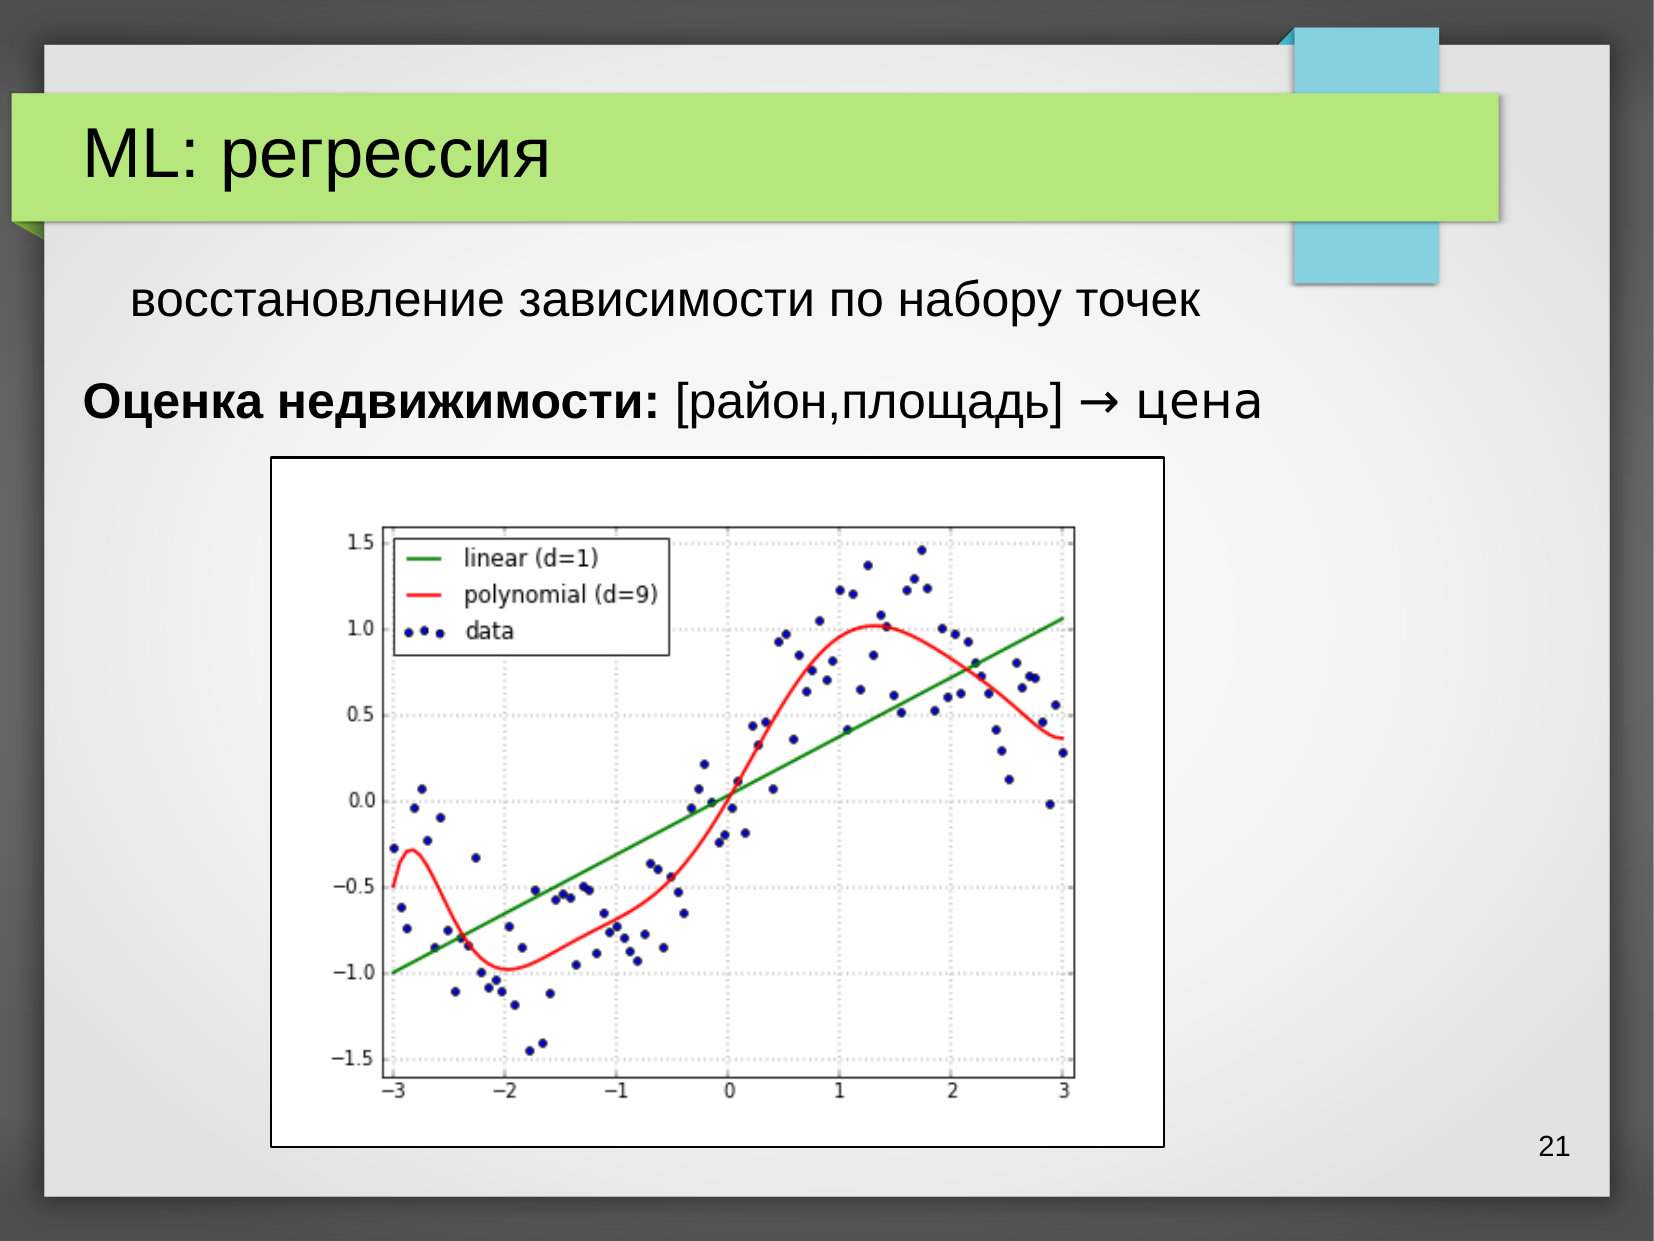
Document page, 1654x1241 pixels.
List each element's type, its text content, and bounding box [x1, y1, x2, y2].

title ML: регрессия [82, 49, 1571, 257]
text_box Оценка недвижимости: [район,площадь] → цена [82, 354, 1571, 449]
text_box восстановление зависимости по набору точек [129, 208, 1394, 354]
picture [0, 0, 1654, 1241]
